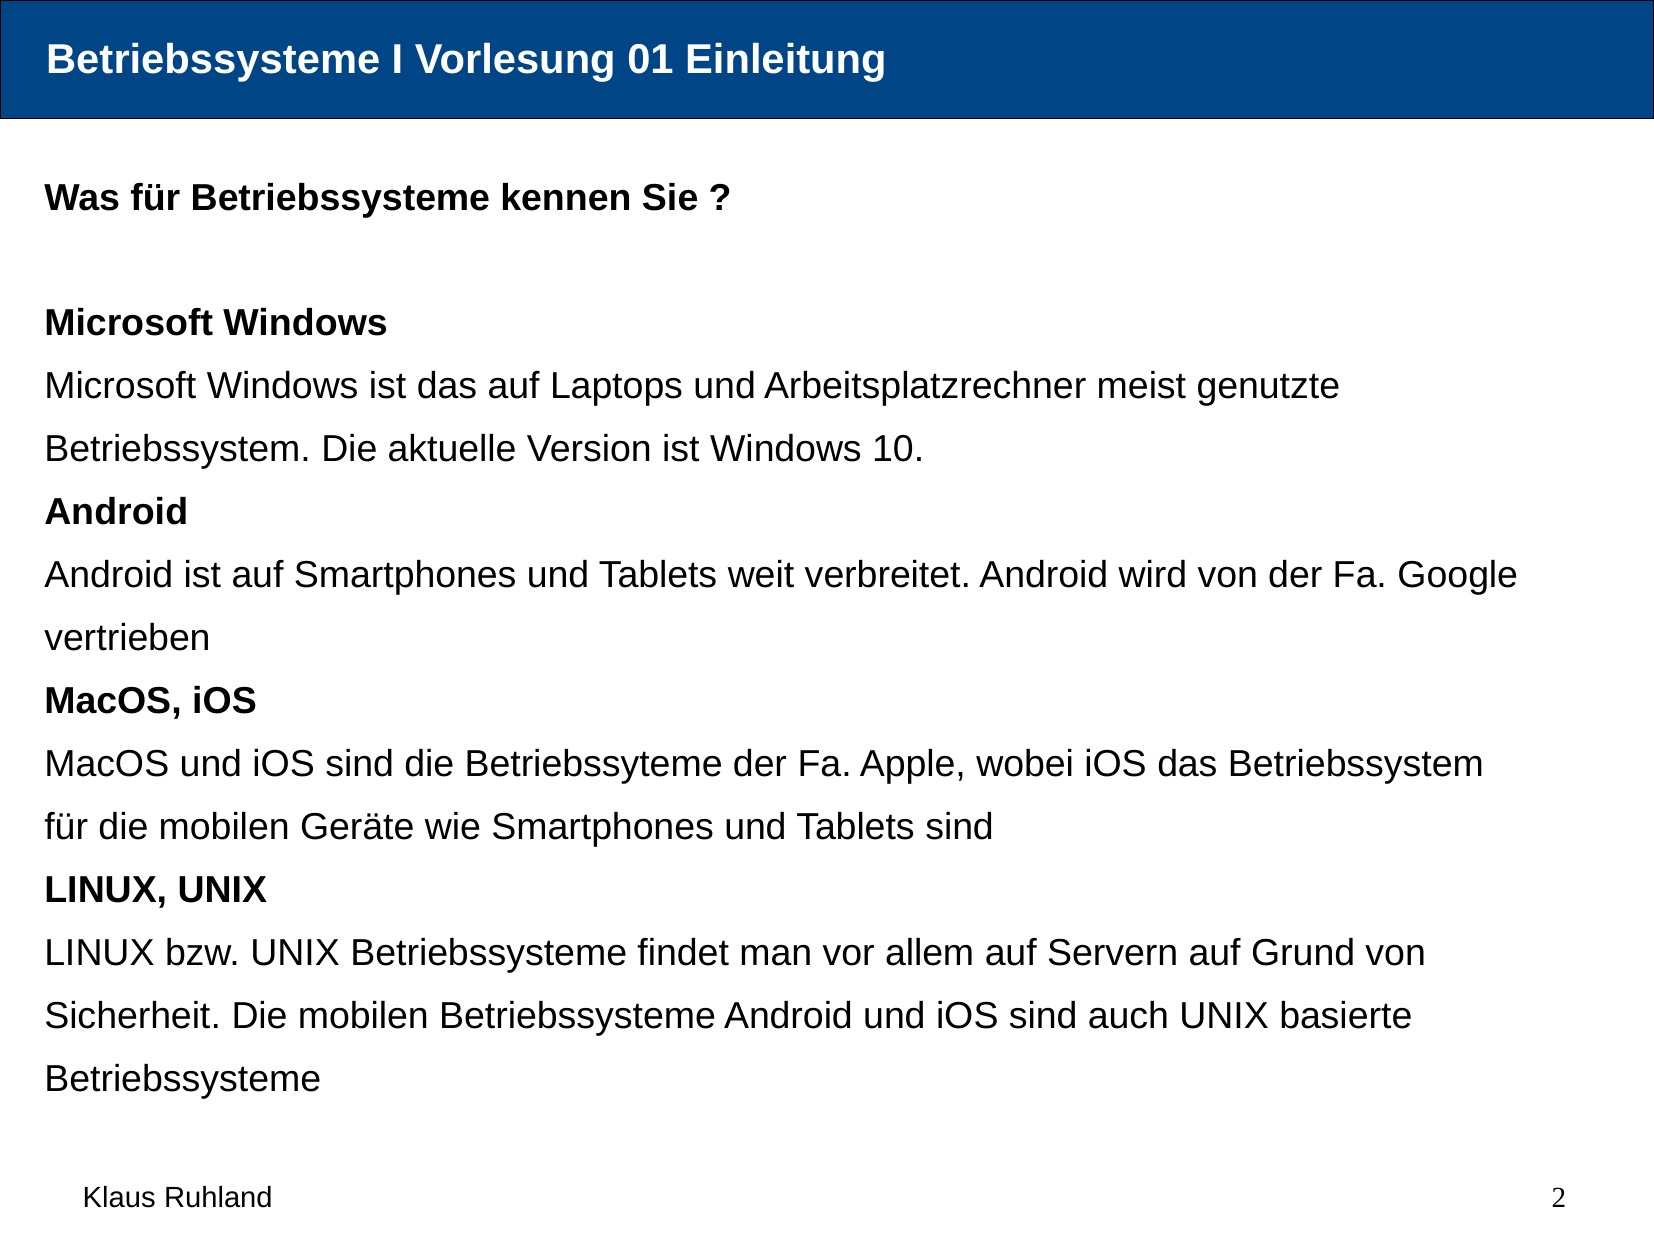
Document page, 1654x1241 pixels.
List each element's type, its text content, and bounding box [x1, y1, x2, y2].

text_box Was für Betriebssysteme kennen Sie ? Microsoft Windows Microsoft Windows ist das auf Laptops und Arbeitsplatzrechner meist genutzte Betriebssystem. Die aktuelle Version ist Windows 10. Android Android ist auf Smartphones und Tablets weit verbreitet. Android wird von der Fa. Google vertrieben MacOS, iOS MacOS und iOS sind die Betriebssyteme der Fa. Apple, wobei iOS das Betriebssystem für die mobilen Geräte wie Smartphones und Tablets sind LINUX, UNIX LINUX bzw. UNIX Betriebssysteme findet man vor allem auf Servern auf Grund von Sicherheit. Die mobilen Betriebssysteme Android und iOS sind auch UNIX basierte Betriebssysteme [29, 147, 1565, 1121]
